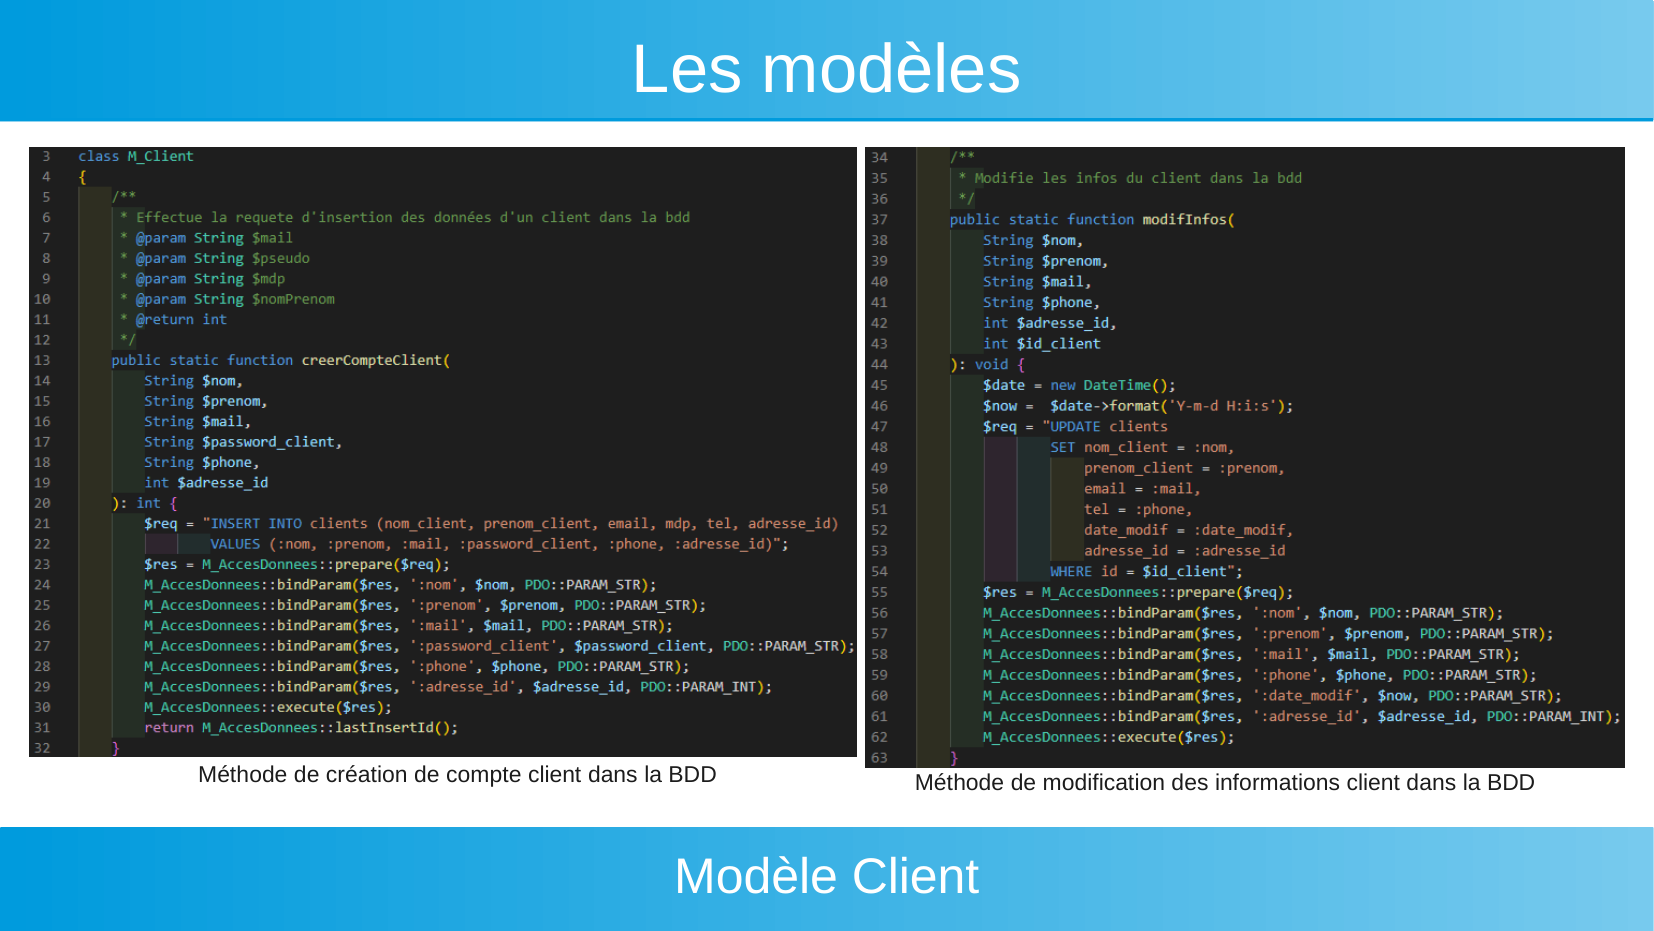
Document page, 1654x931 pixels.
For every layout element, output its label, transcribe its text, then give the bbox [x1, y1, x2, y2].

title Les modèles [59, 29, 1595, 108]
text_box Méthode de création de compte client dans la BDD [177, 756, 739, 793]
text_box Méthode de modification des informations client dans la BDD [885, 767, 1565, 798]
picture [865, 147, 1625, 768]
picture [29, 147, 857, 757]
title Modèle Client [59, 836, 1595, 916]
